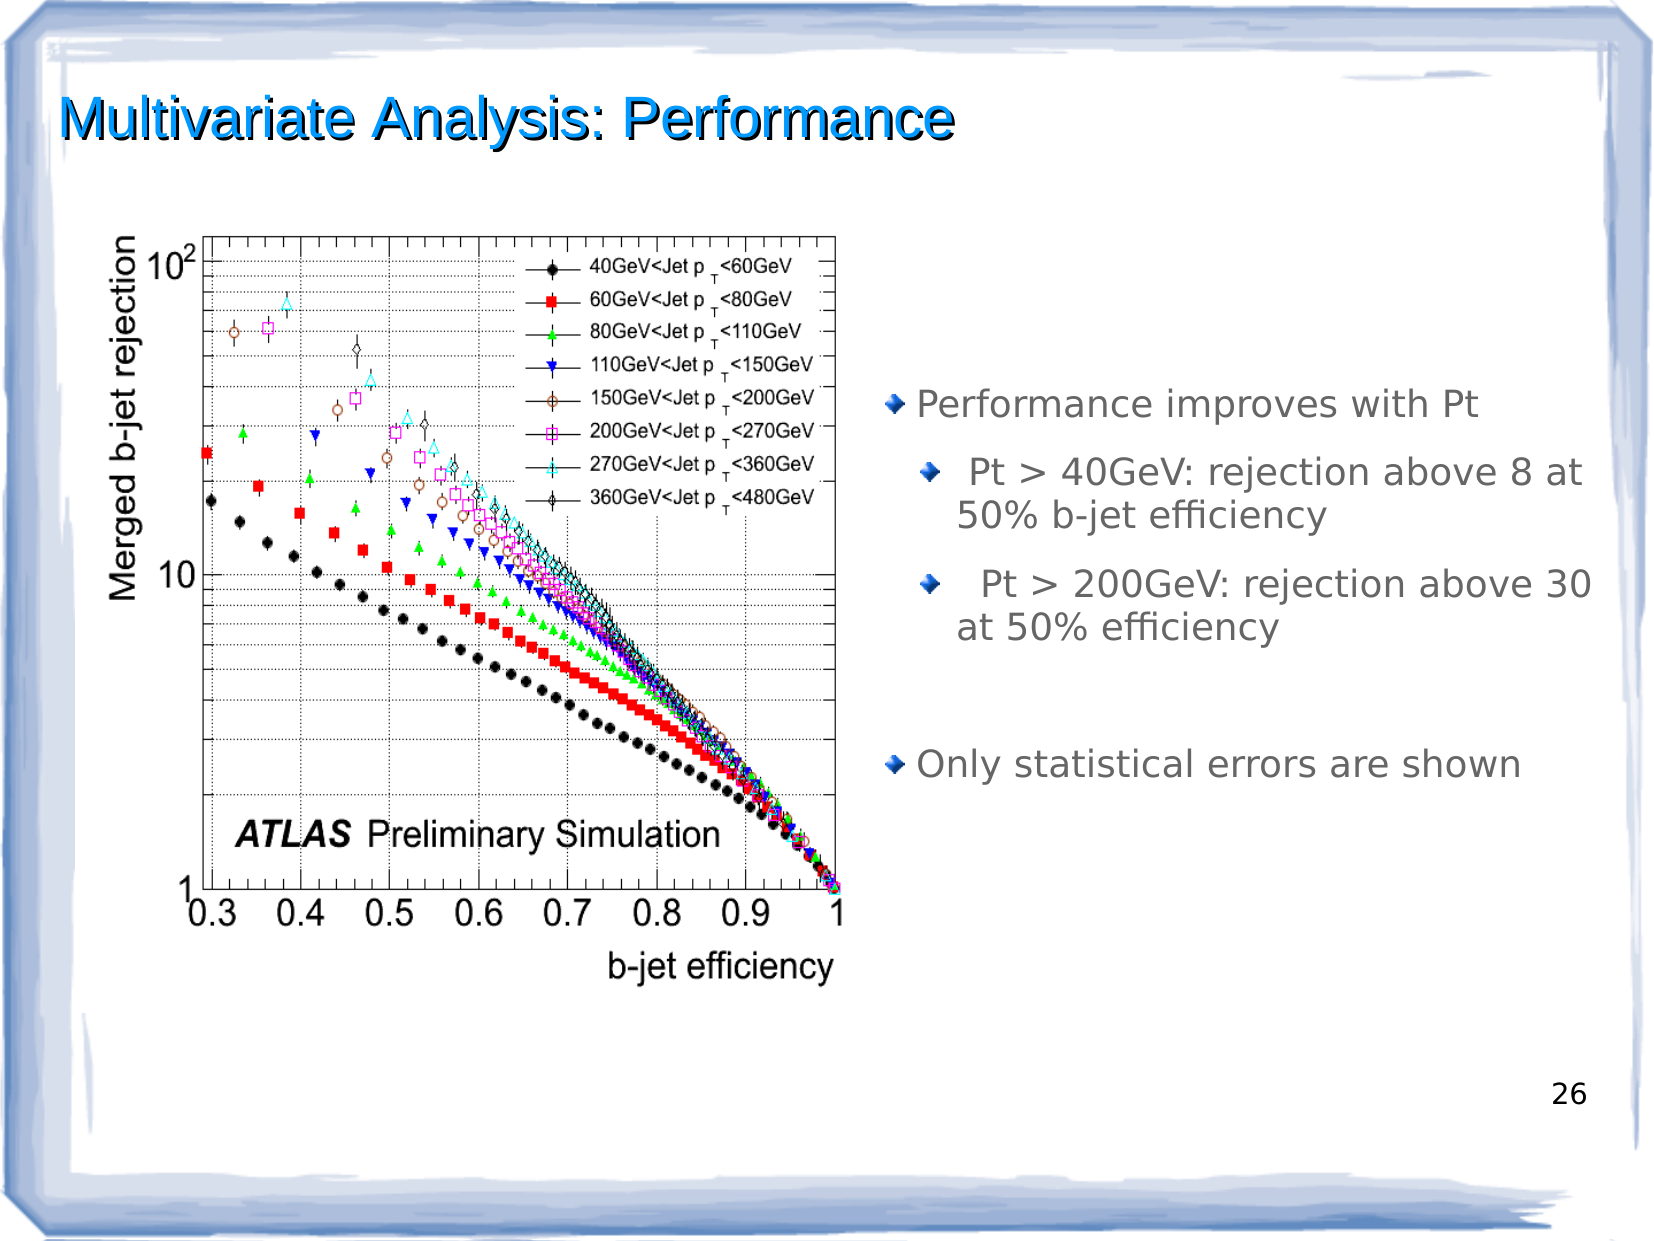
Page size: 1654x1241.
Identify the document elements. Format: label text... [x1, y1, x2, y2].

text_box Performance improves with Pt Pt > 40GeV: rejection above 8 at 50% b-jet efficiency Pt > 200GeV: rejection above 30 at 50% efficiency Only statistical errors are shown [875, 375, 1621, 807]
title Multivariate Analysis: Performance [57, 45, 1276, 190]
picture [0, 0, 1654, 1241]
